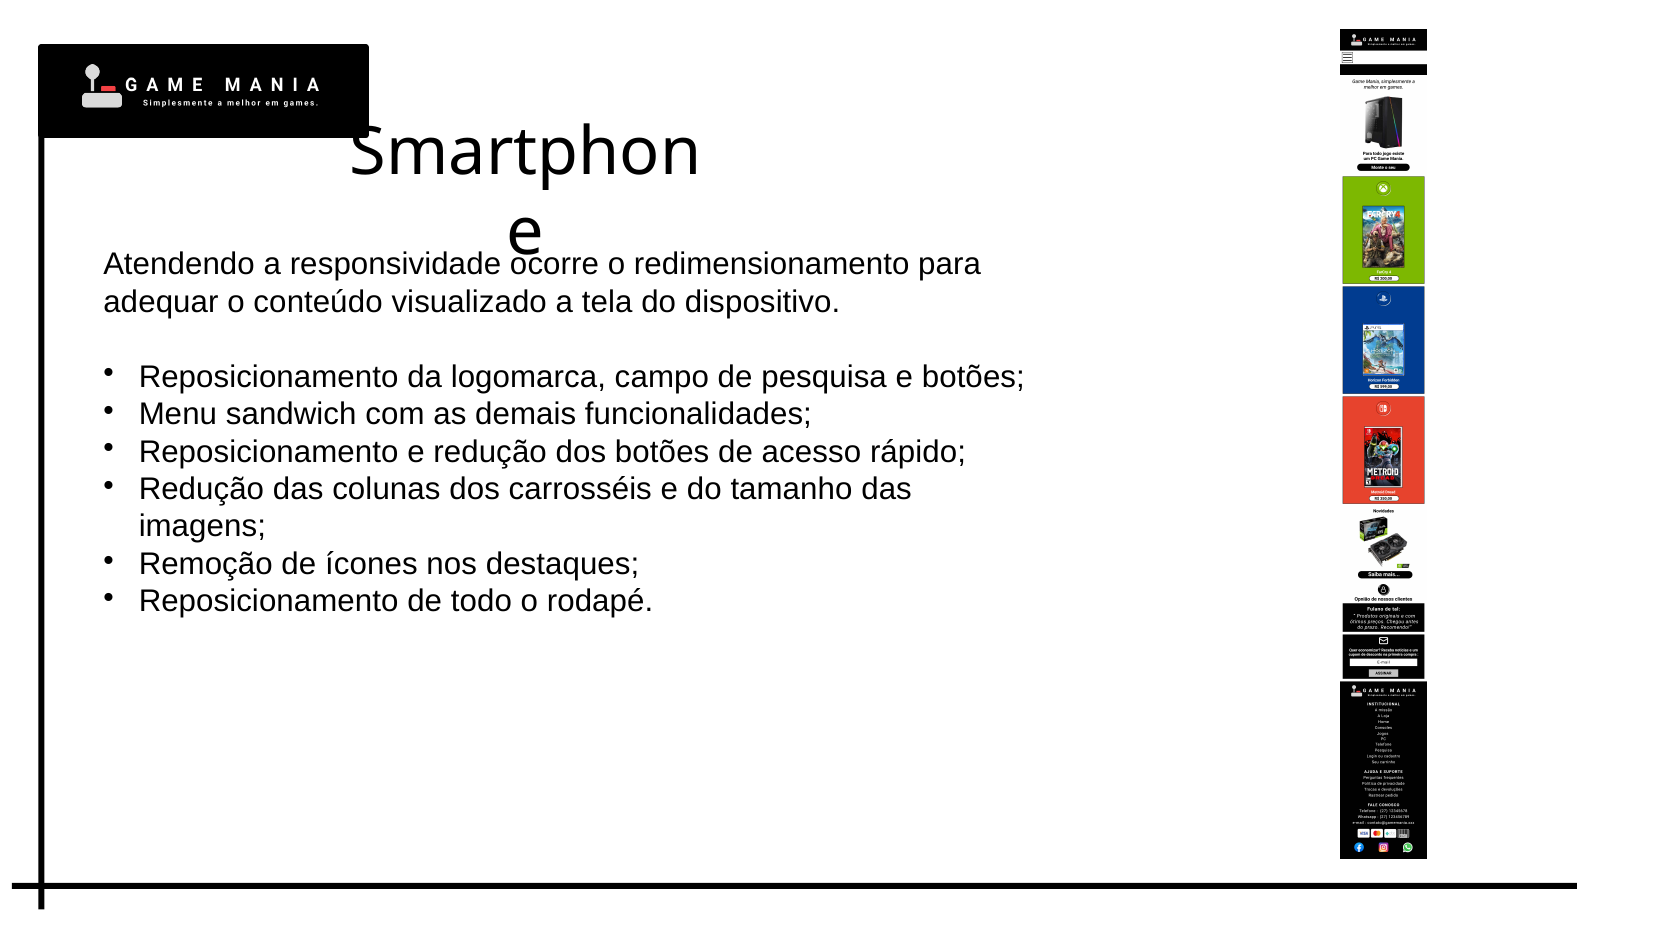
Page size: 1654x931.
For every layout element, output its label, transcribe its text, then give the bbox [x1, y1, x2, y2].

text_box Atendendo a responsividade ocorre o redimensionamento para adequar o conteúdo visualizado a tela do dispositivo. Reposicionamento da logomarca, campo de pesquisa e botões; Menu sandwich com as demais funcionalidades; Reposicionamento e redução dos botões de acesso rápido; Redução das colunas dos carrosséis e do tamanho das imagens; Remoção de ícones nos destaques; Reposicionamento de todo o rodapé. [88, 236, 1063, 797]
text_box [41, 47, 366, 136]
text_box Smartphone [342, 107, 709, 236]
picture [82, 64, 319, 108]
picture [1340, 29, 1427, 859]
